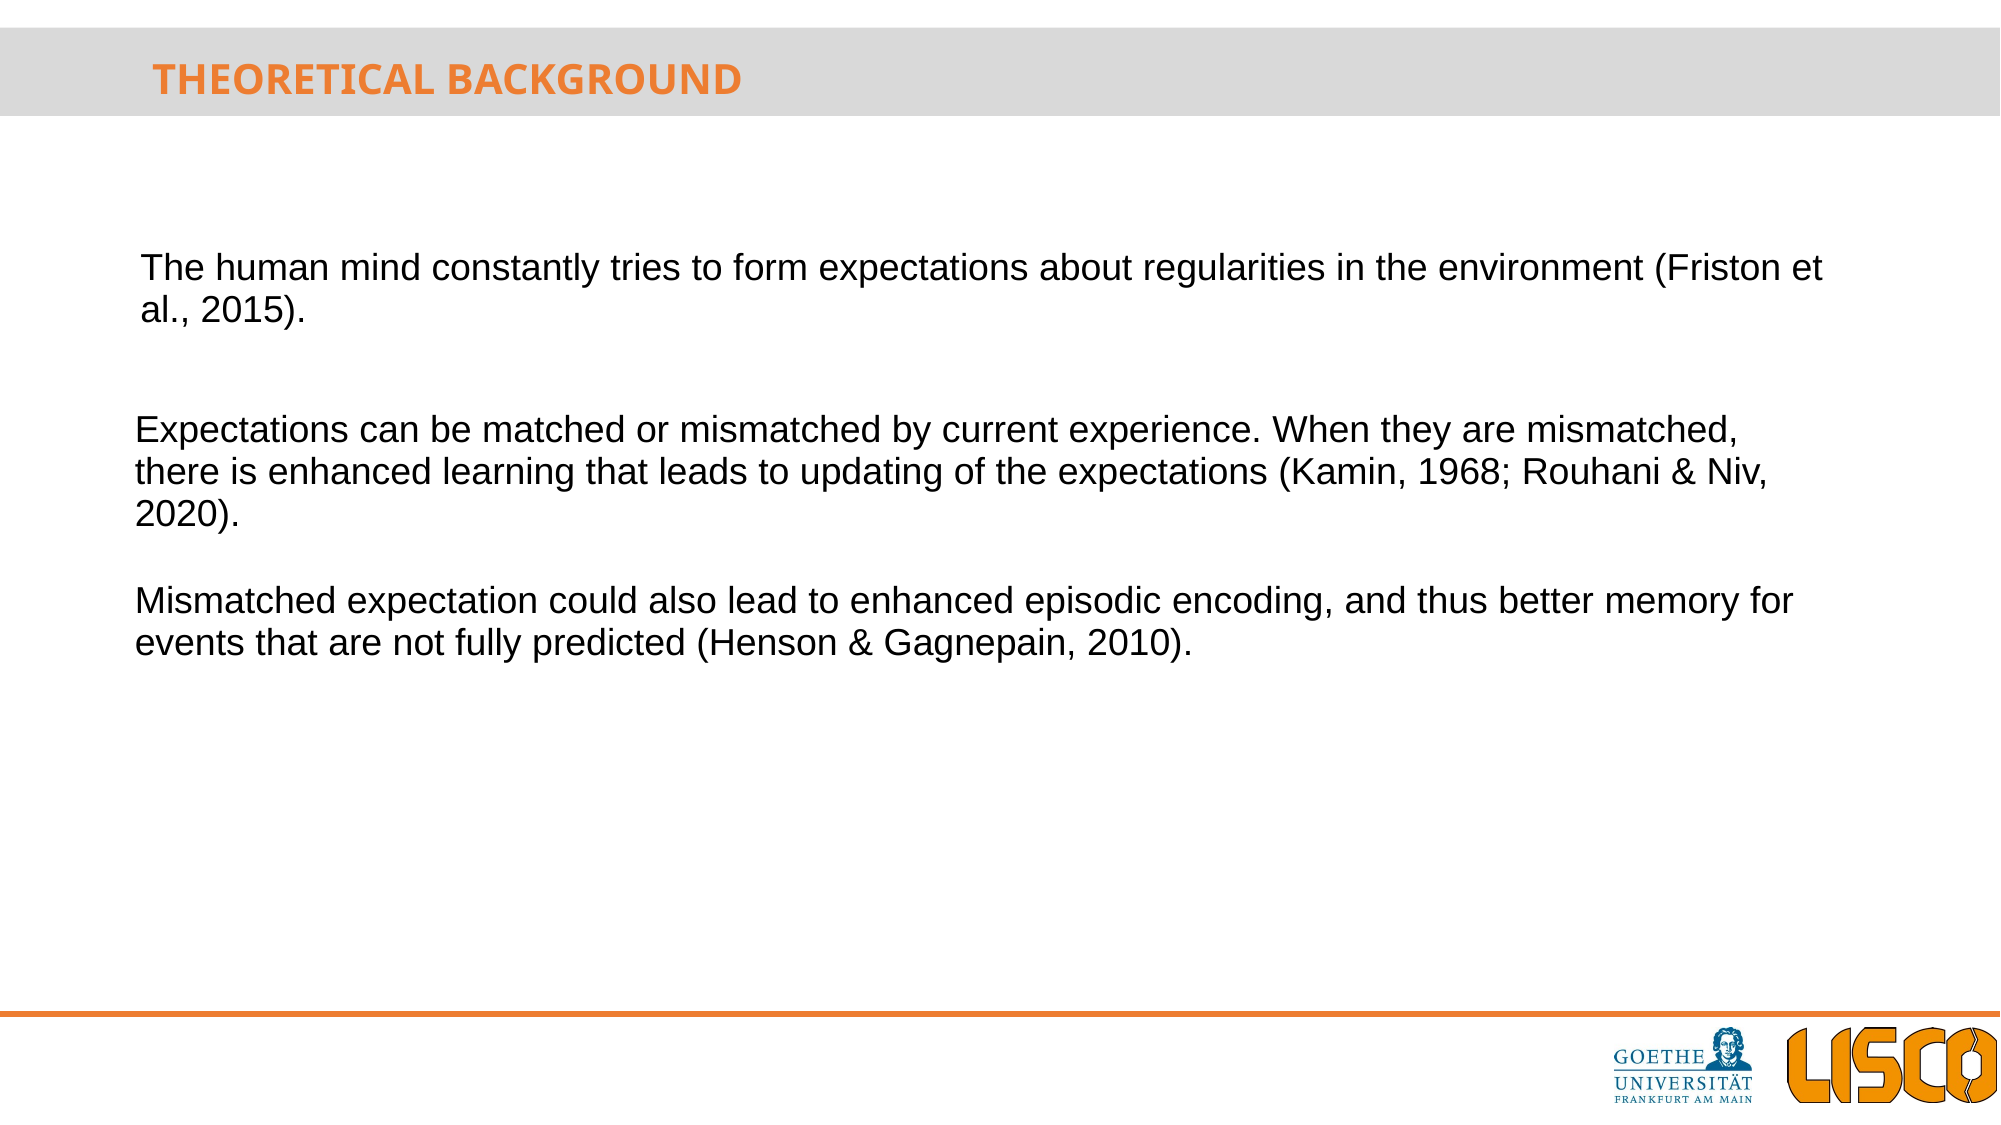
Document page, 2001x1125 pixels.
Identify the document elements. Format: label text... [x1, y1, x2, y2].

text_box Mismatched expectation could also lead to enhanced episodic encoding, and thus better memory for events that are not fully predicted (Henson & Gagnepain, 2010). [120, 572, 1840, 671]
text_box The human mind constantly tries to form expectations about regularities in the environment (Friston et al., 2015). [125, 238, 1846, 338]
picture [1733, 1027, 1752, 1067]
text_box Expectations can be matched or mismatched by current experience. When they are mismatched, there is enhanced learning that leads to updating of the expectations (Kamin, 1968; Rouhani & Niv, 2020). [120, 400, 1840, 542]
text_box [0, 27, 2000, 116]
text_box THEORETICAL BACKGROUND [137, 45, 769, 110]
picture [1787, 1027, 1997, 1103]
picture [1614, 1027, 1752, 1103]
